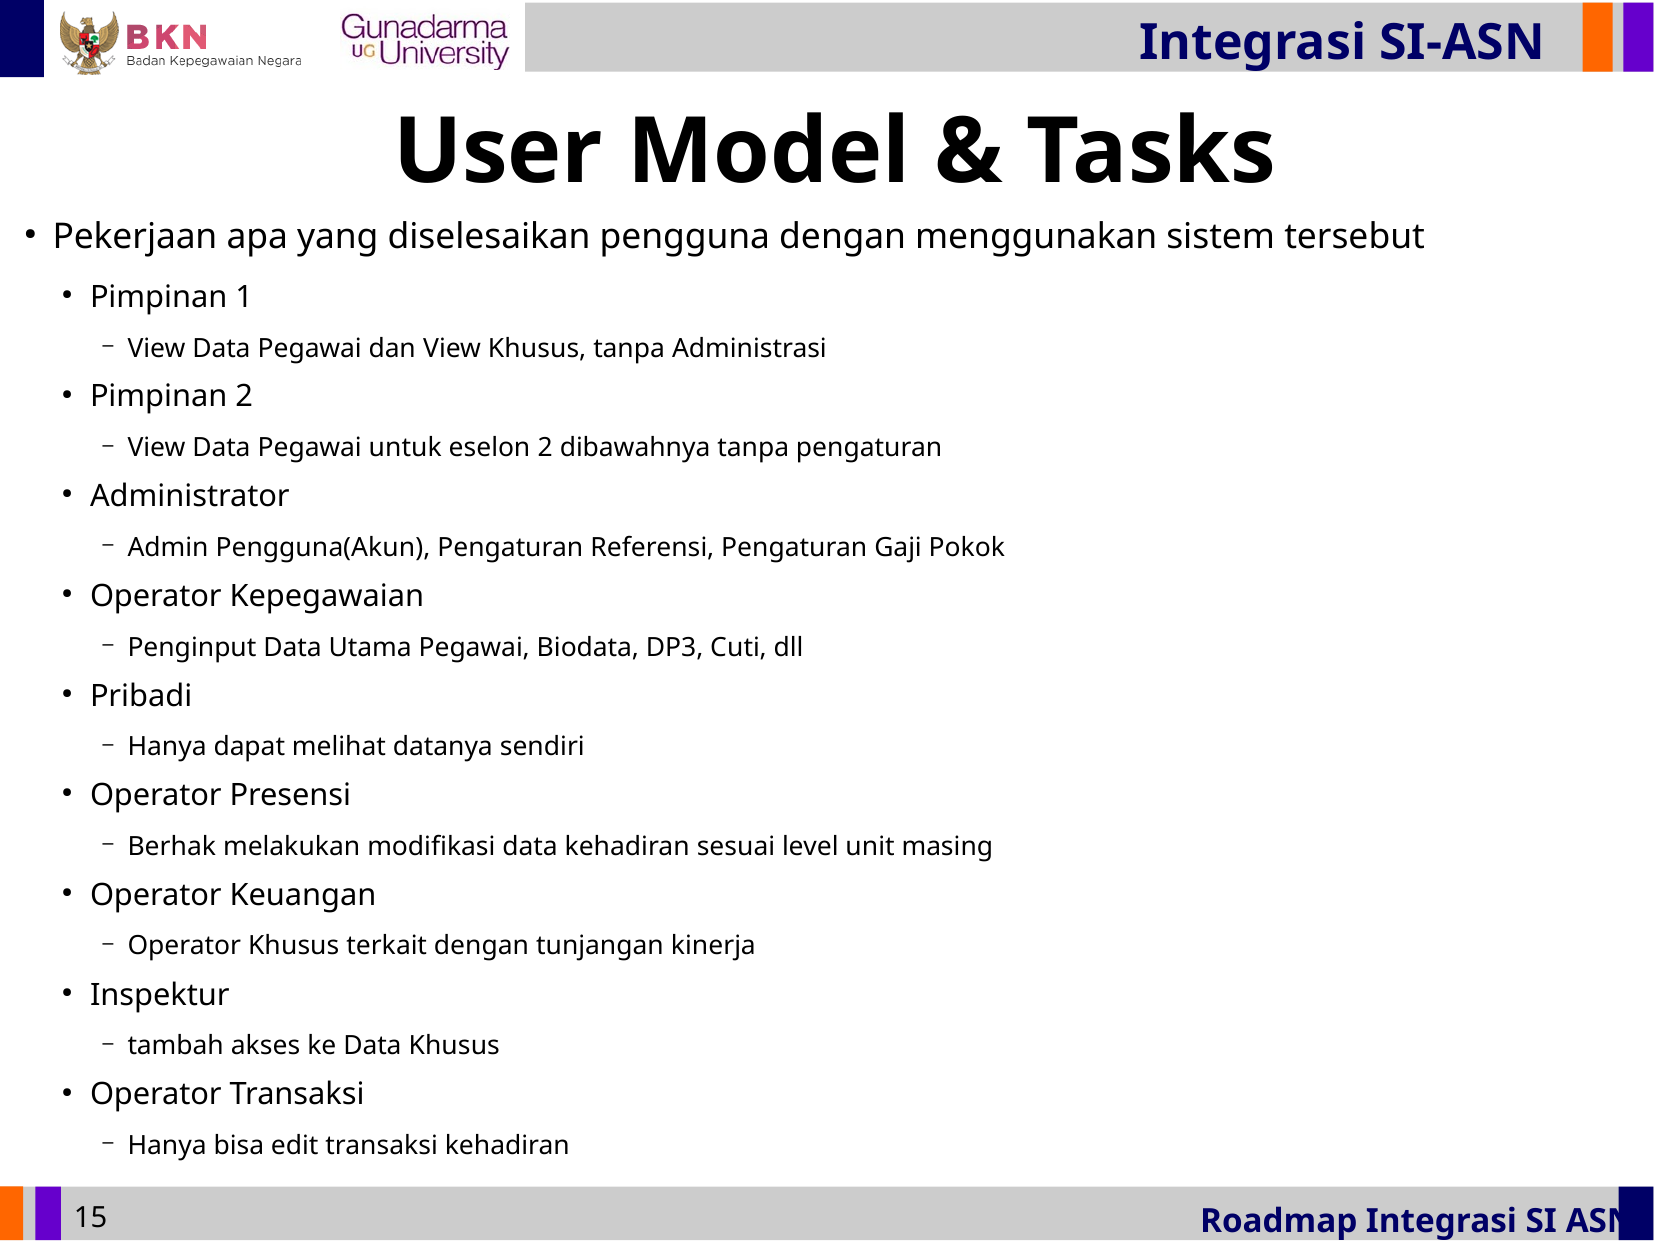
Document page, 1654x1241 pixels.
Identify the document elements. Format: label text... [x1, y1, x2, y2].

picture [60, 11, 301, 75]
picture [340, 0, 510, 70]
title User Model & Tasks [78, 84, 1592, 210]
list Pekerjaan apa yang diselesaikan pengguna dengan menggunakan sistem tersebut Pimpinan 1 View Data Pegawai dan View Khusus, tanpa Administrasi Pimpinan 2 View Data Pegawai untuk eselon 2 dibawahnya tanpa pengaturan Administrator Admin Pengguna(Akun), Pengaturan Referensi, Pengaturan Gaji Pokok Operator Kepegawaian Penginput Data Utama Pegawai, Biodata, DP3, Cuti, dll Pribadi Hanya dapat melihat datanya sendiri Operator Presensi Berhak melakukan modifikasi data kehadiran sesuai level unit masing Operator Keuangan Operator Khusus terkait dengan tunjangan kinerja Inspektur tambah akses ke Data Khusus Operator Transaksi Hanya bisa edit transaksi kehadiran [14, 210, 1630, 1171]
